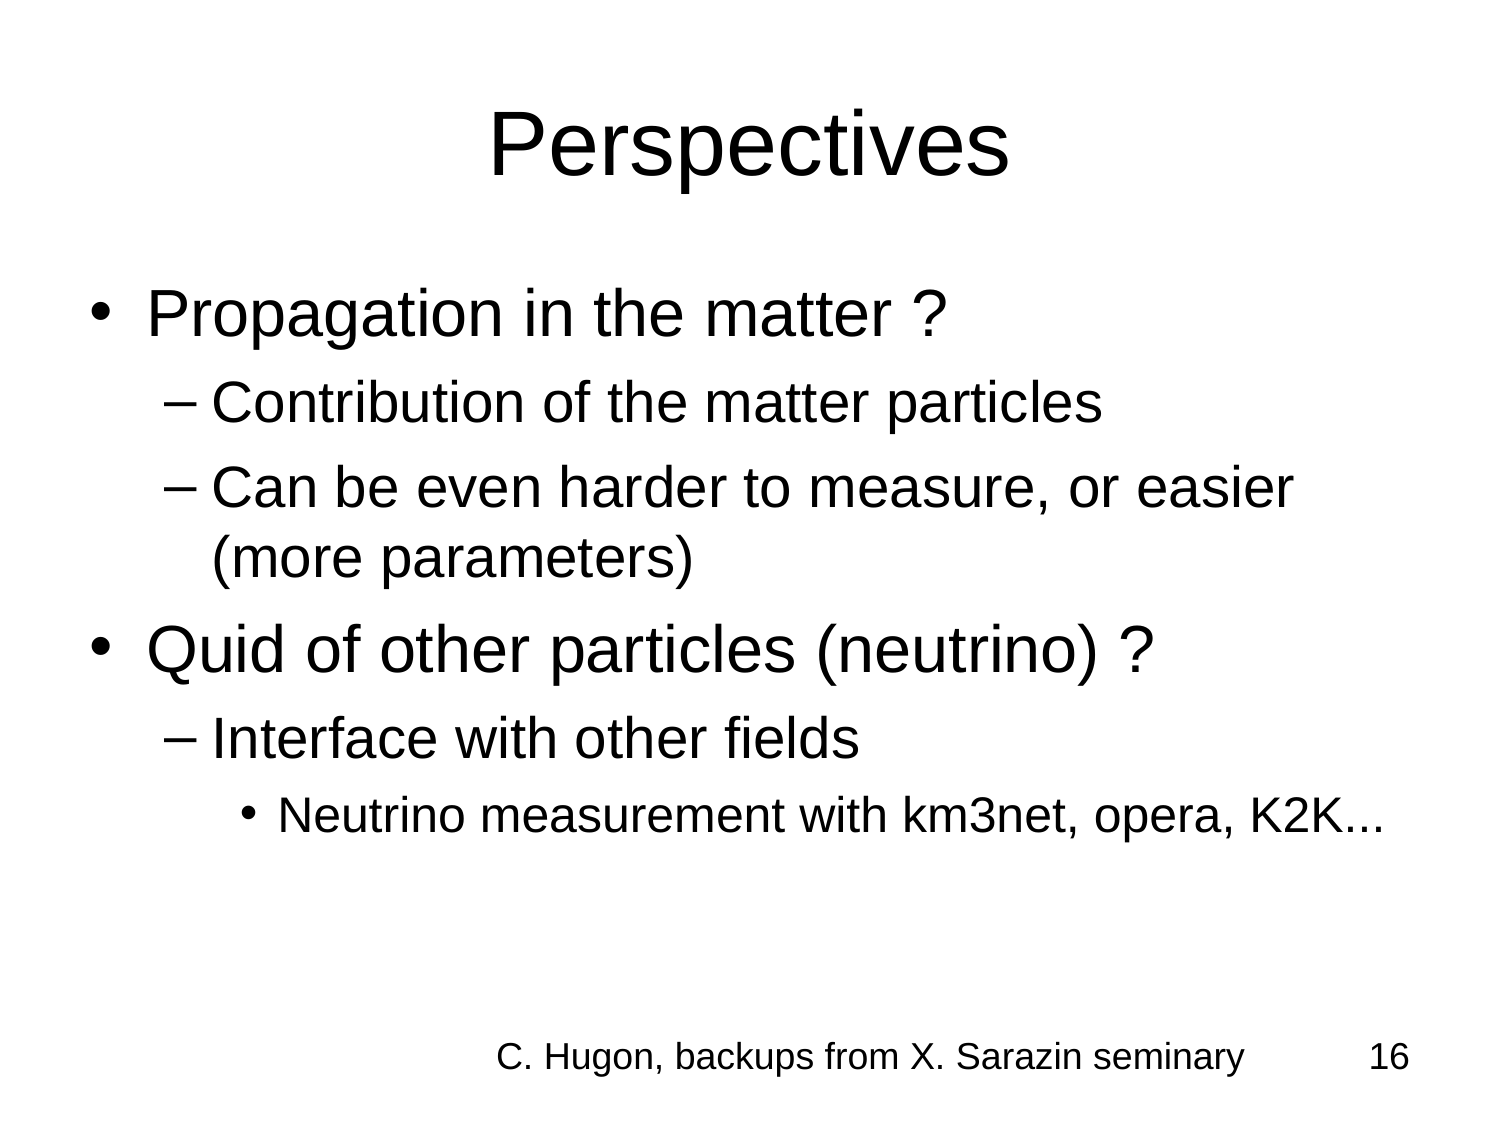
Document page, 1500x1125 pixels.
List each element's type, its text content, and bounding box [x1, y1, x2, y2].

list Propagation in the matter ? Contribution of the matter particles Can be even harder to measure, or easier (more parameters) Quid of other particles (neutrino) ? Interface with other fields Neutrino measurement with km3net, opera, K2K... [75, 262, 1426, 1005]
title Perspectives [75, 45, 1426, 233]
